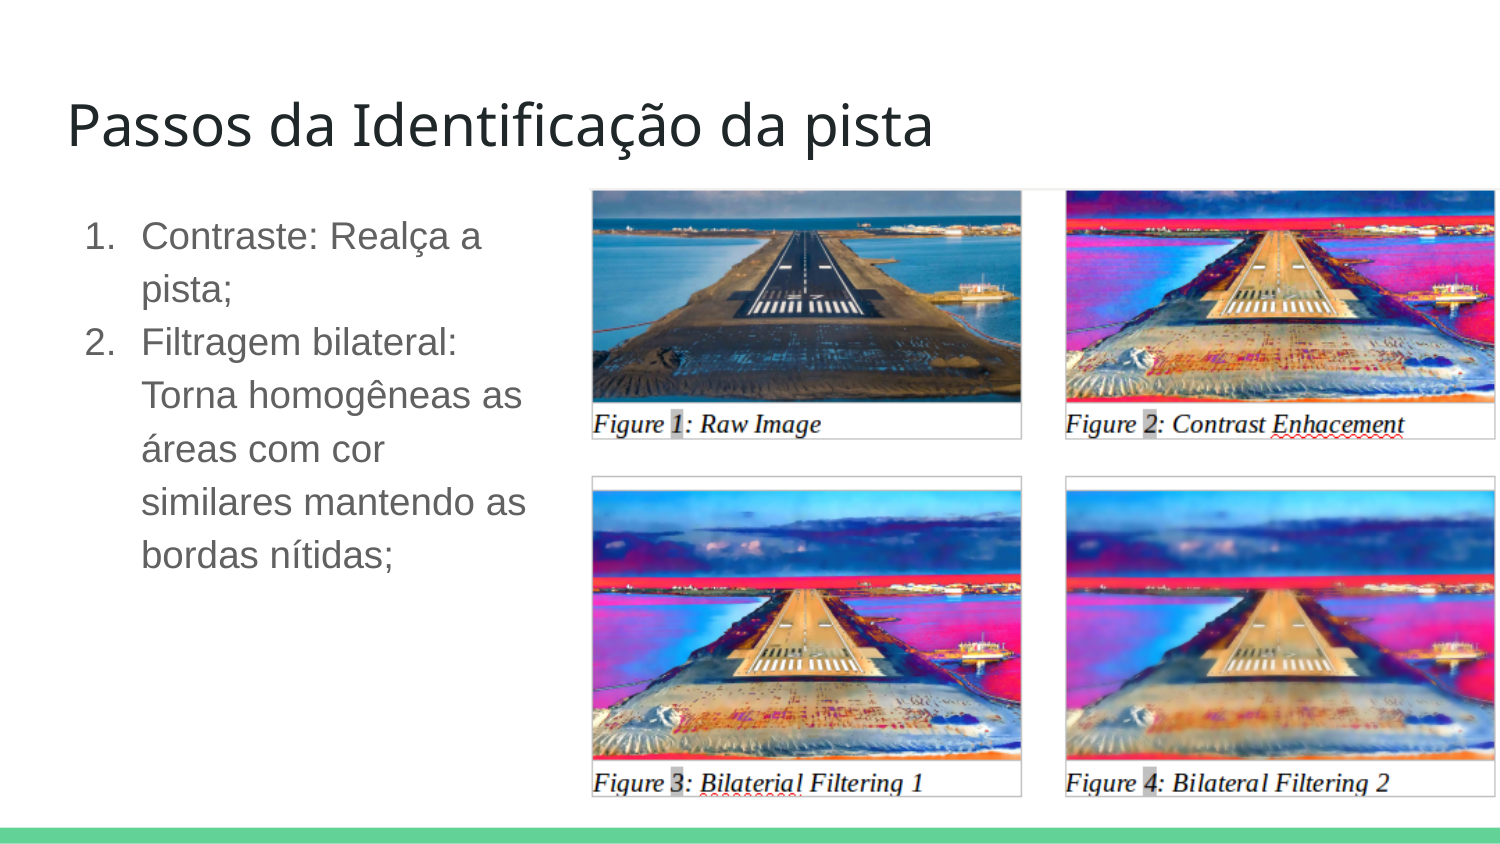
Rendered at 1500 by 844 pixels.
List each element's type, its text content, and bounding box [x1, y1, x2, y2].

title Passos da Identificação da pista [51, 72, 1449, 167]
list Contraste: Realça a pista; Filtragem bilateral: Torna homogêneas as áreas com cor similares mantendo as bordas nítidas; [51, 189, 545, 750]
picture [589, 188, 1500, 803]
